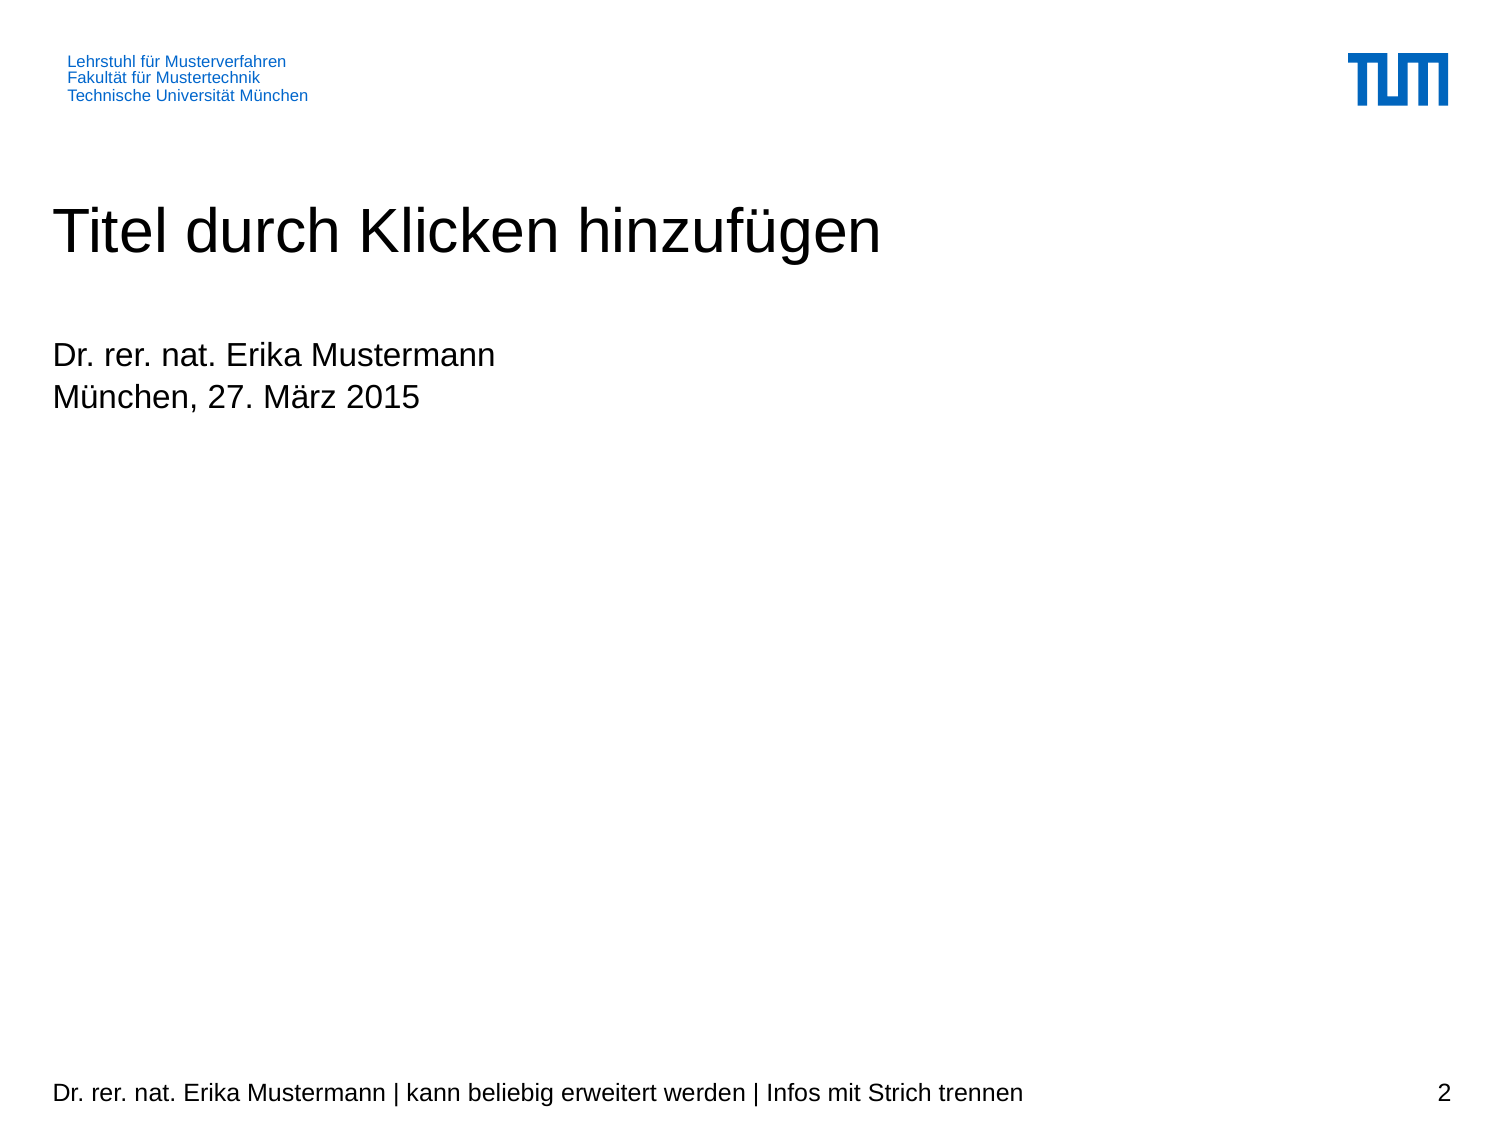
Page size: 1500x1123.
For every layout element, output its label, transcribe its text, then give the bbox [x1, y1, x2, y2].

title Titel durch Klicken hinzufügen [52, 195, 1453, 266]
list Dr. rer. nat. Erika Mustermann München, 27. März 2015 [52, 330, 1453, 508]
